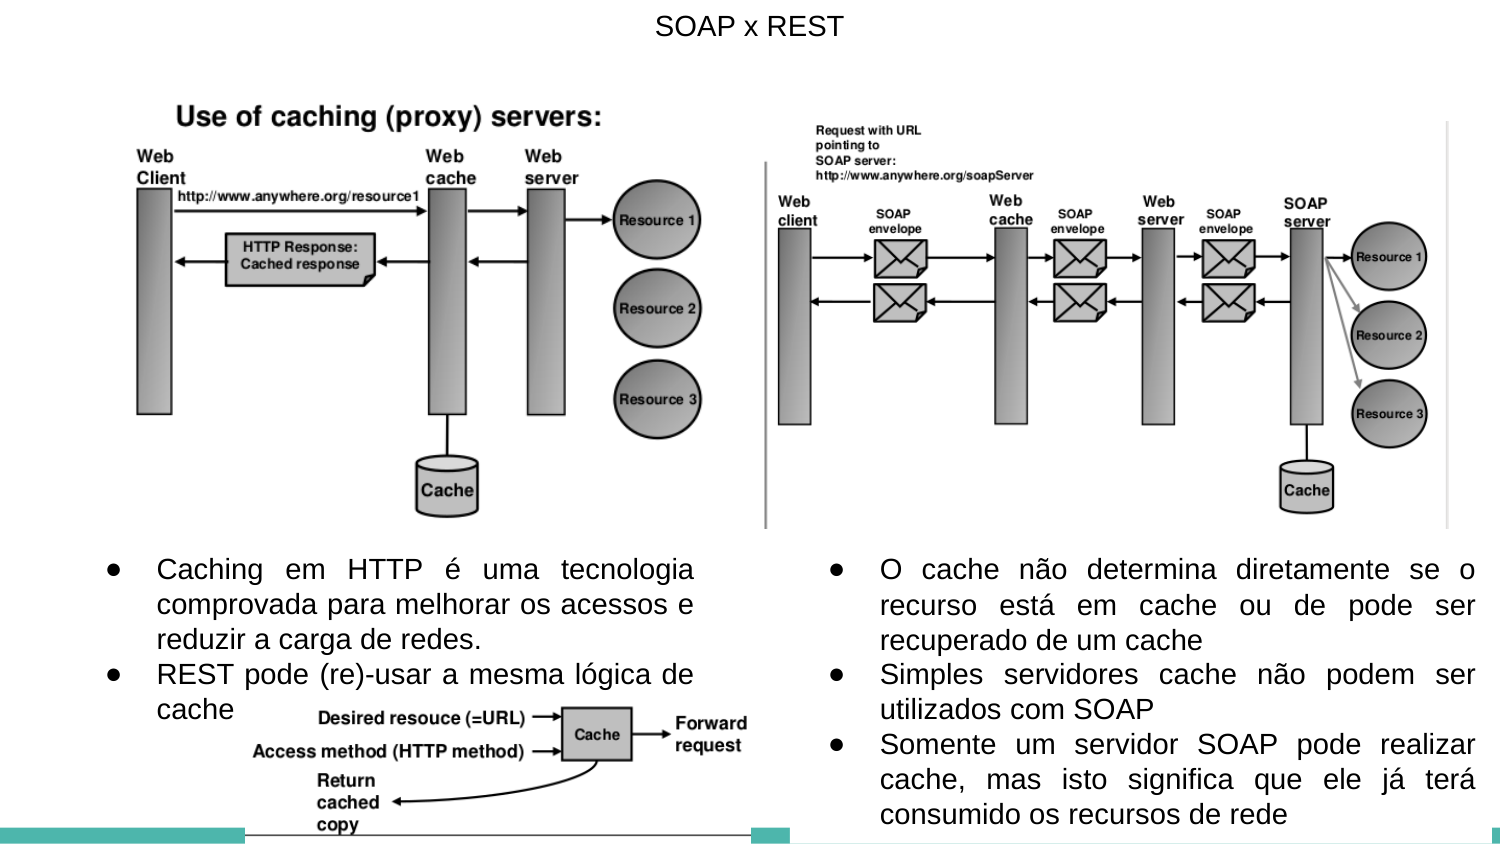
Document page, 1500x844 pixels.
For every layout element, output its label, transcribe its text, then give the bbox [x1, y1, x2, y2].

title SOAP x REST [51, 0, 1449, 74]
picture [754, 121, 1449, 529]
picture [245, 694, 751, 844]
text_box Caching em HTTP é uma tecnologia comprovada para melhorar os acessos e reduzir a carga de redes. REST pode (re)-usar a mesma lógica de cache [66, 535, 711, 806]
list [51, 152, 1449, 750]
picture [116, 103, 711, 529]
text_box O cache não determina diretamente se o recurso está em cache ou de pode ser recuperado de um cache Simples servidores cache não podem ser utilizados com SOAP Somente um servidor SOAP pode realizar cache, mas isto significa que ele já terá consumido os recursos de rede [789, 535, 1492, 844]
